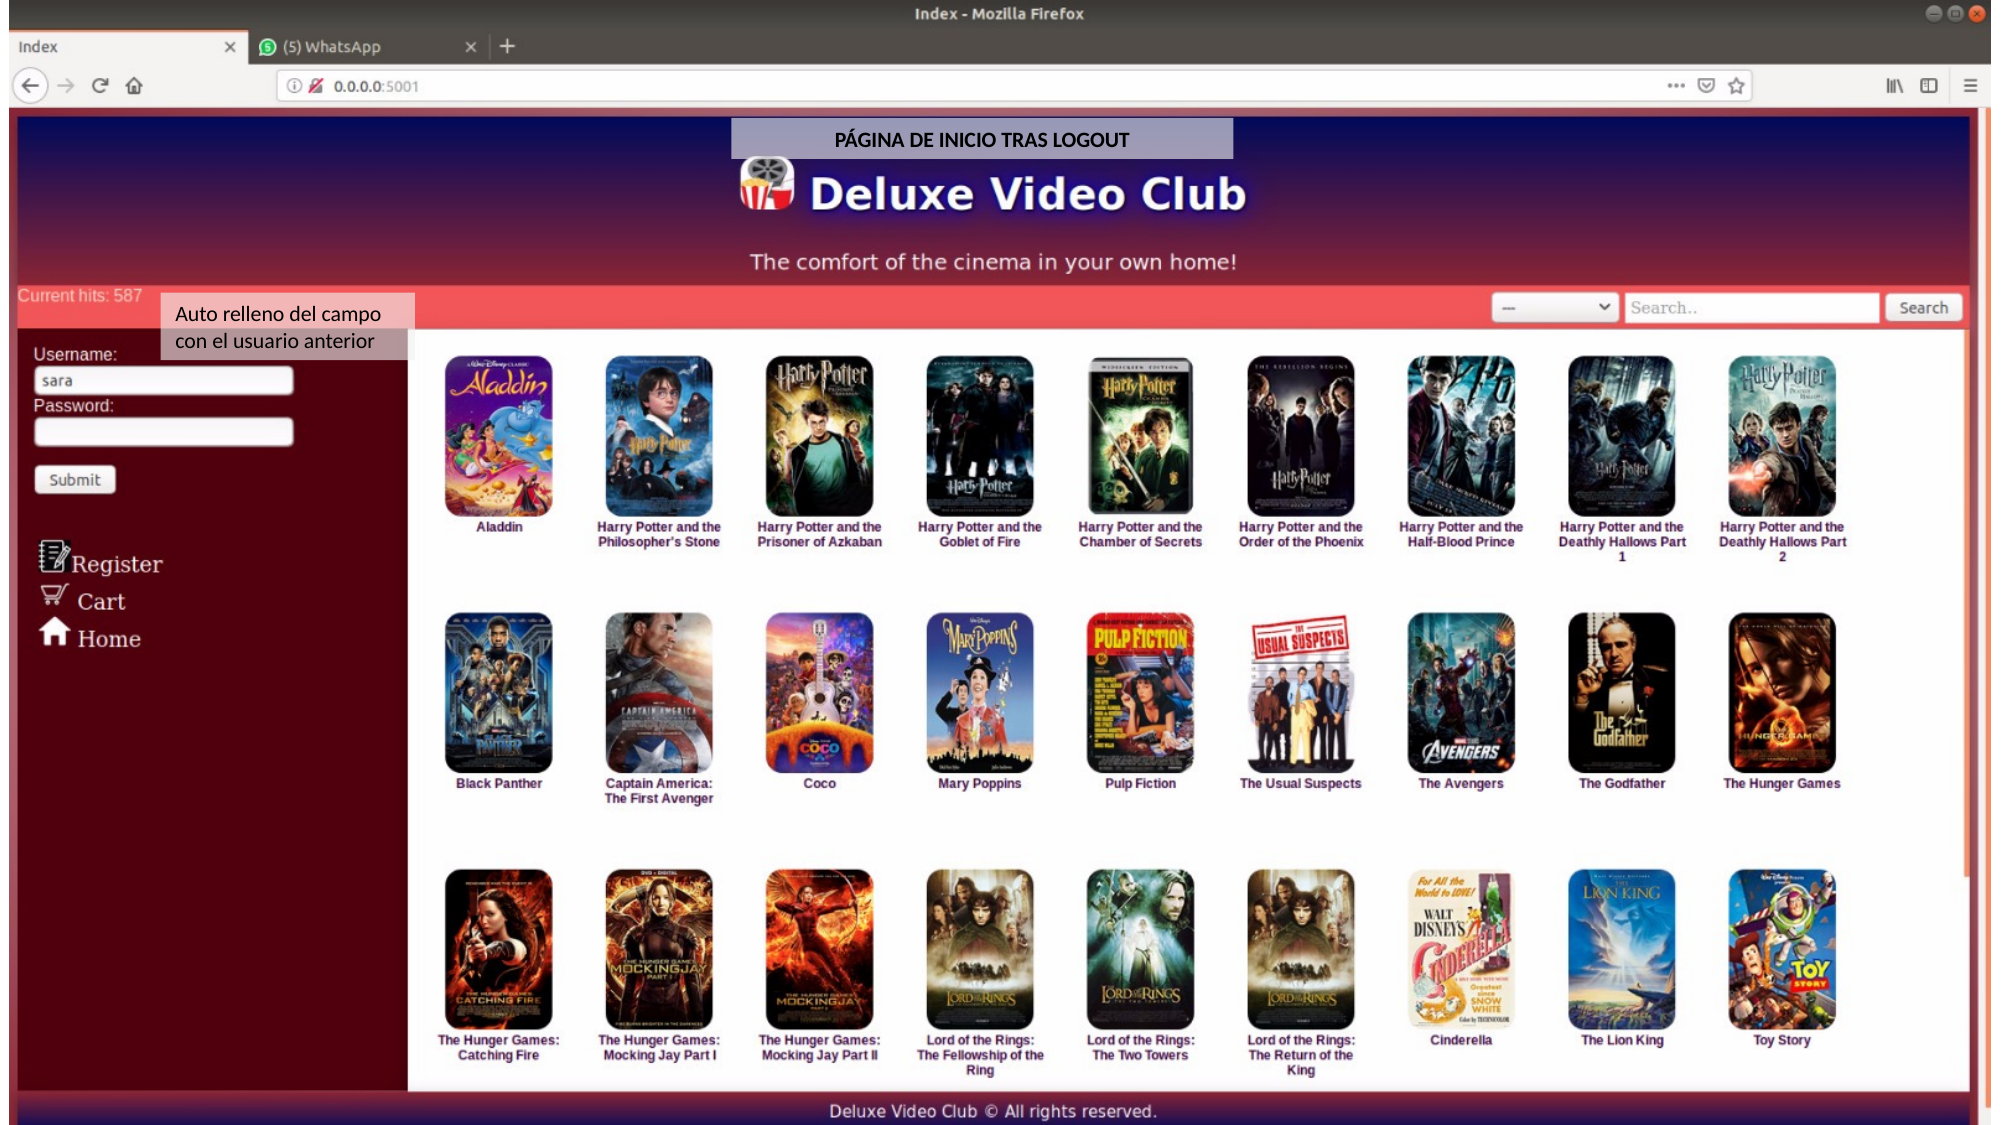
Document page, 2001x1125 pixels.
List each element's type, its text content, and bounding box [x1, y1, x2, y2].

text_box PÁGINA DE INICIO TRAS LOGOUT [731, 117, 1234, 159]
text_box Auto relleno del campo con el usuario anterior [160, 292, 415, 361]
picture [9, 0, 1991, 1125]
